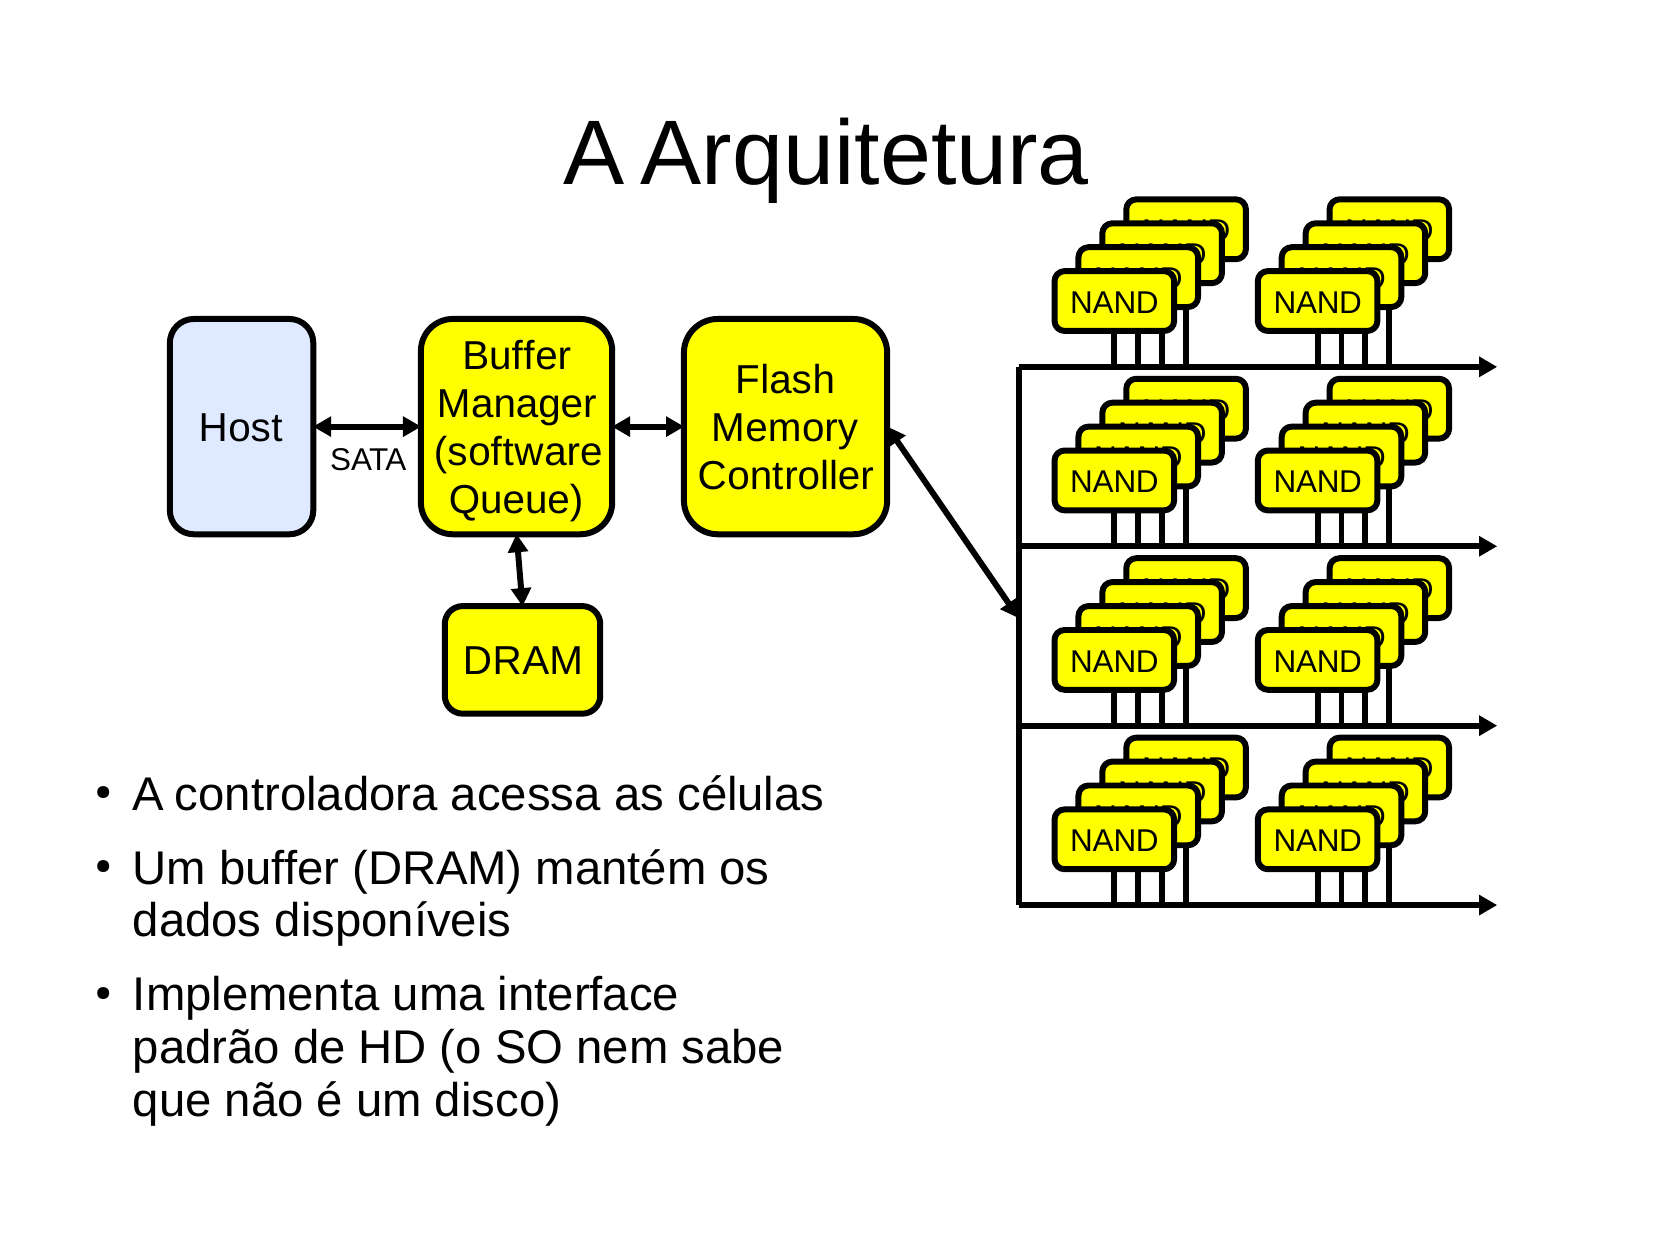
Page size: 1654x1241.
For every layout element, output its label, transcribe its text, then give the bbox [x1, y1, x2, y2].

picture [165, 257, 1524, 933]
title A Arquitetura [82, 49, 1571, 257]
list A controladora acessa as células Um buffer (DRAM) mantém os dados disponíveis Implementa uma interface padrão de HD (o SO nem sabe que não é um disco) [82, 767, 827, 1170]
